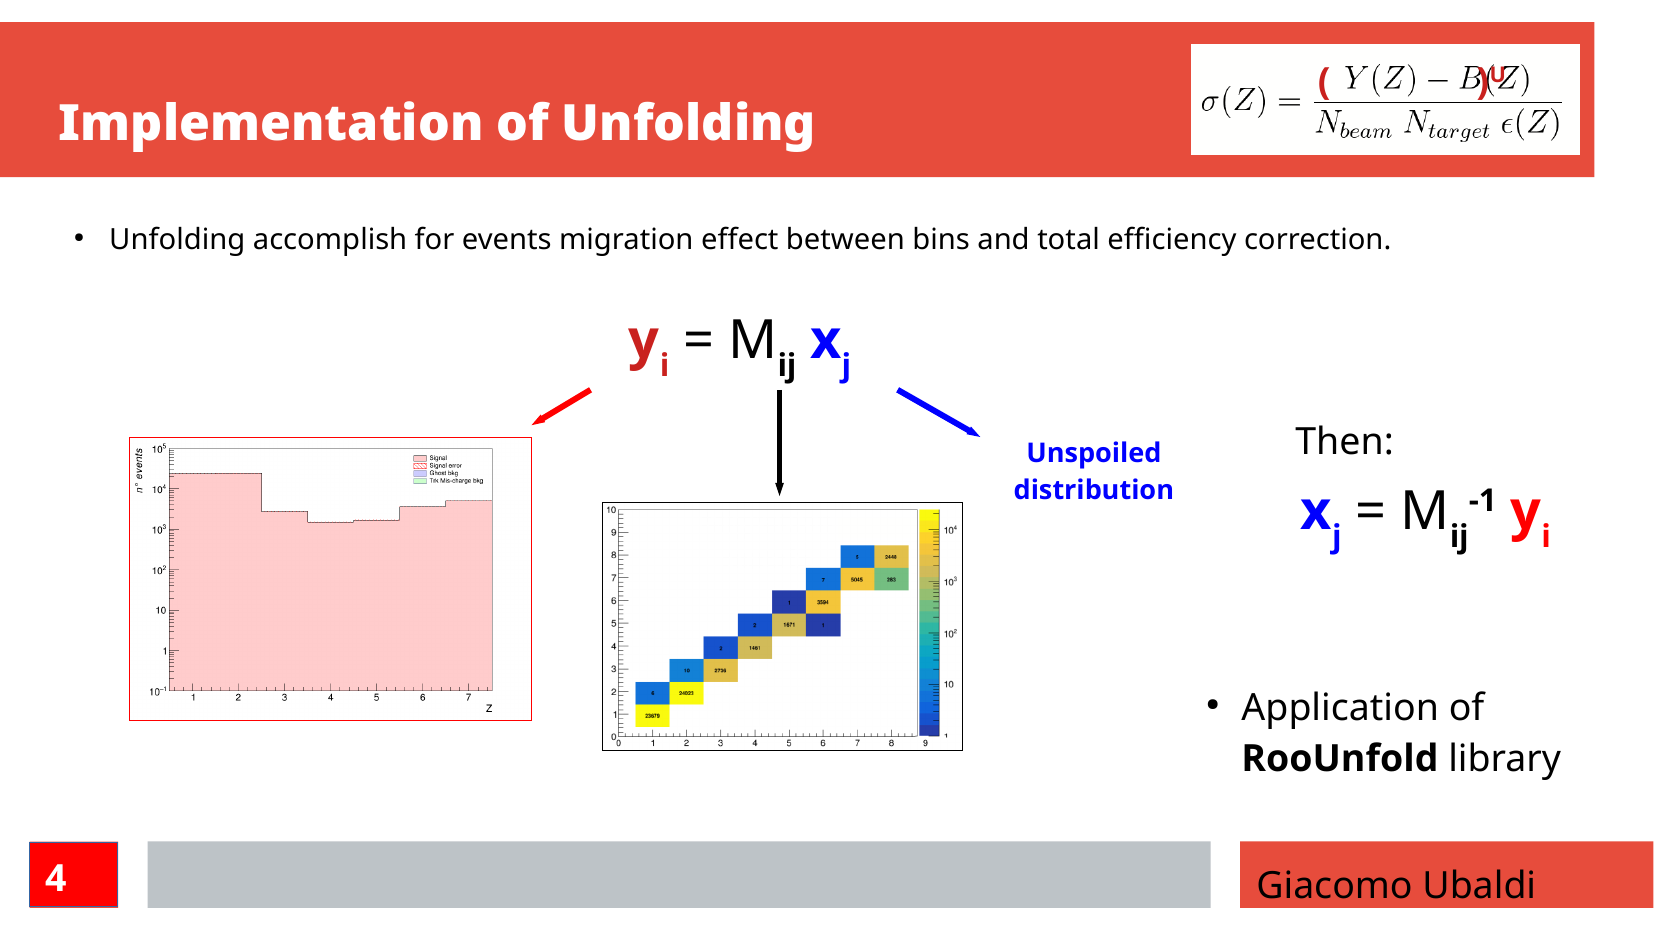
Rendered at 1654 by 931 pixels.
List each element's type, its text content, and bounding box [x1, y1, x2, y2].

text_box Unfolding accomplish for events migration effect between bins and total efficiency correction. [59, 211, 1619, 294]
text_box [29, 842, 118, 907]
text_box xj = Mij-1 yi [1285, 464, 1654, 631]
text_box yi = Mij xj [614, 293, 1075, 460]
picture [1201, 64, 1562, 142]
text_box Then: [1280, 406, 1494, 509]
text_box Application of RooUnfold library [1191, 672, 1609, 775]
picture [129, 437, 532, 721]
text_box Migration matrix [685, 496, 863, 501]
text_box ( )U [1303, 47, 1581, 106]
picture [602, 501, 963, 751]
text_box 4 [30, 844, 86, 903]
text_box Giacomo Ubaldi [1241, 850, 1568, 910]
text_box [1191, 44, 1580, 155]
text_box Unspoiled distribution [999, 426, 1208, 504]
text_box Reconstructed distribution [287, 430, 538, 508]
title Implementation of Unfolding [59, 44, 1595, 156]
